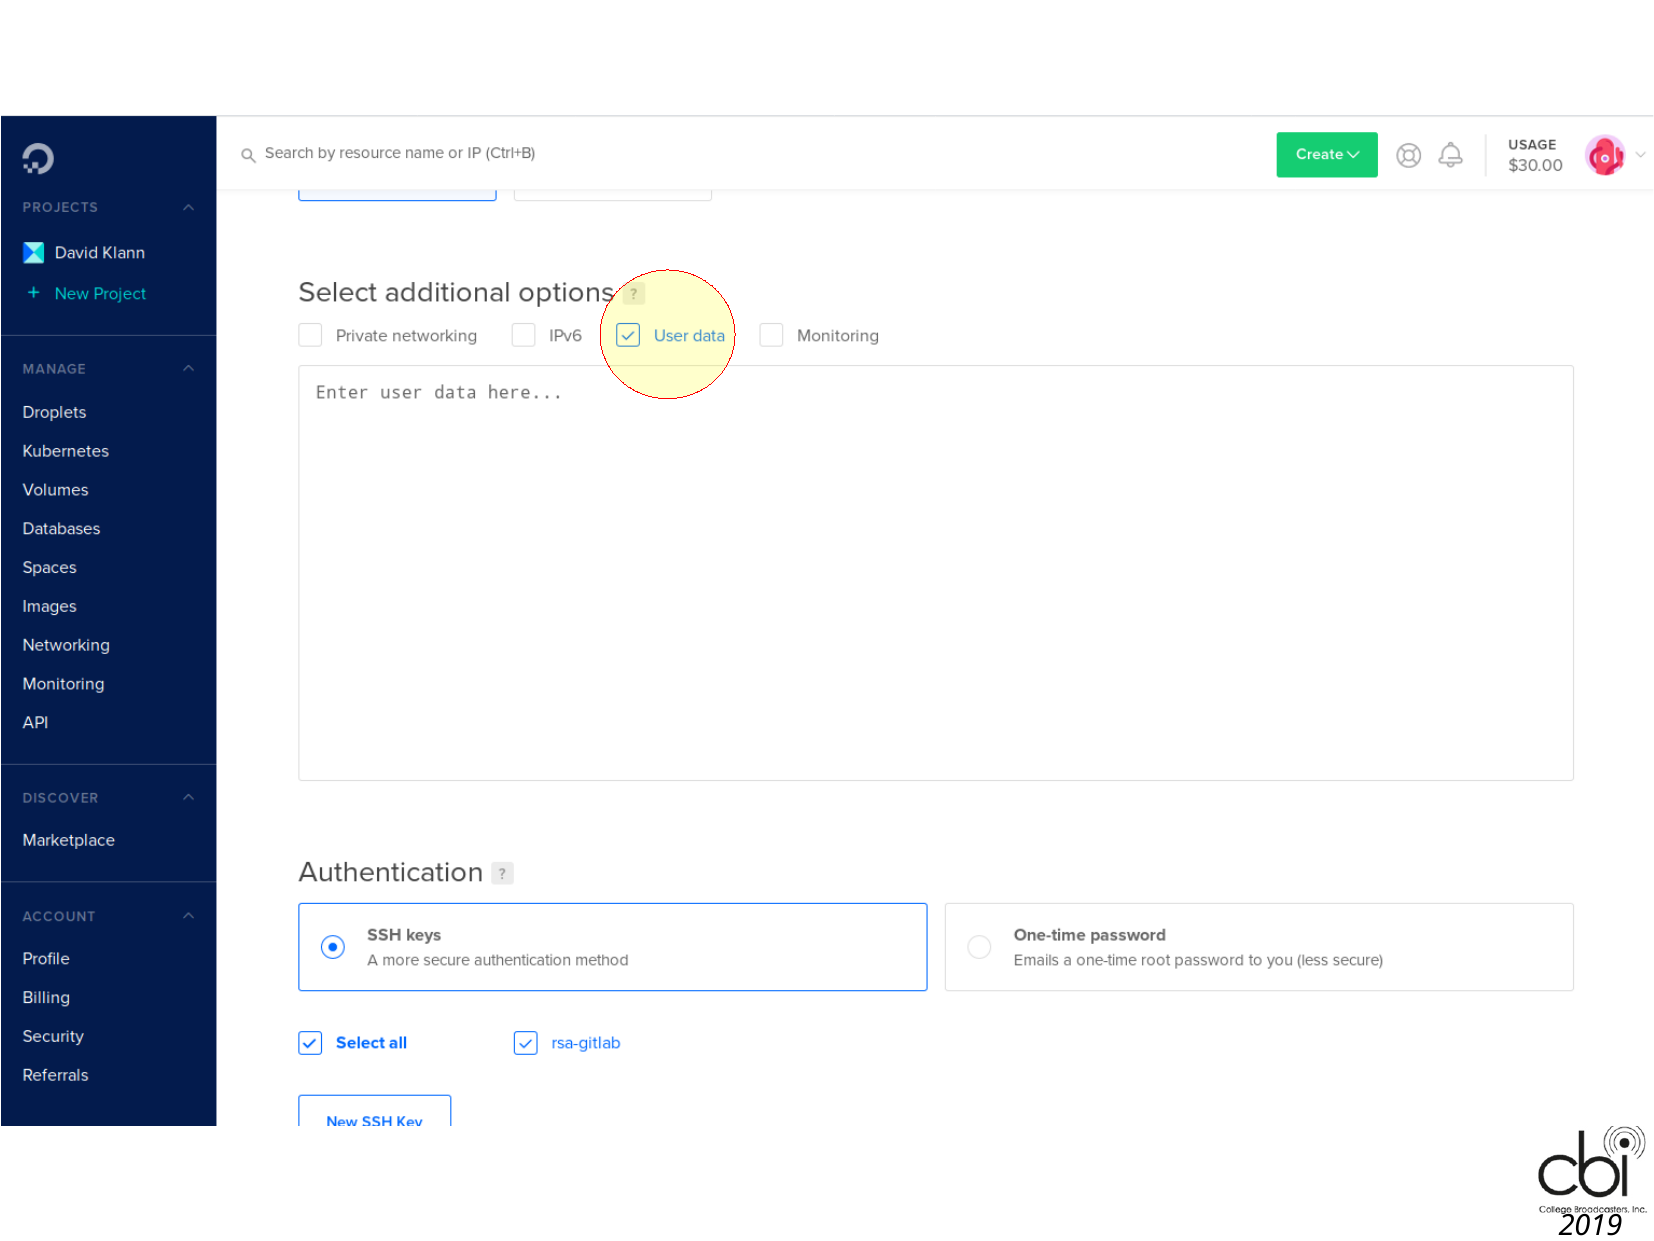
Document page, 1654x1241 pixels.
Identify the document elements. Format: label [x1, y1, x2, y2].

picture [1, 115, 1654, 1216]
text_box [600, 269, 736, 399]
